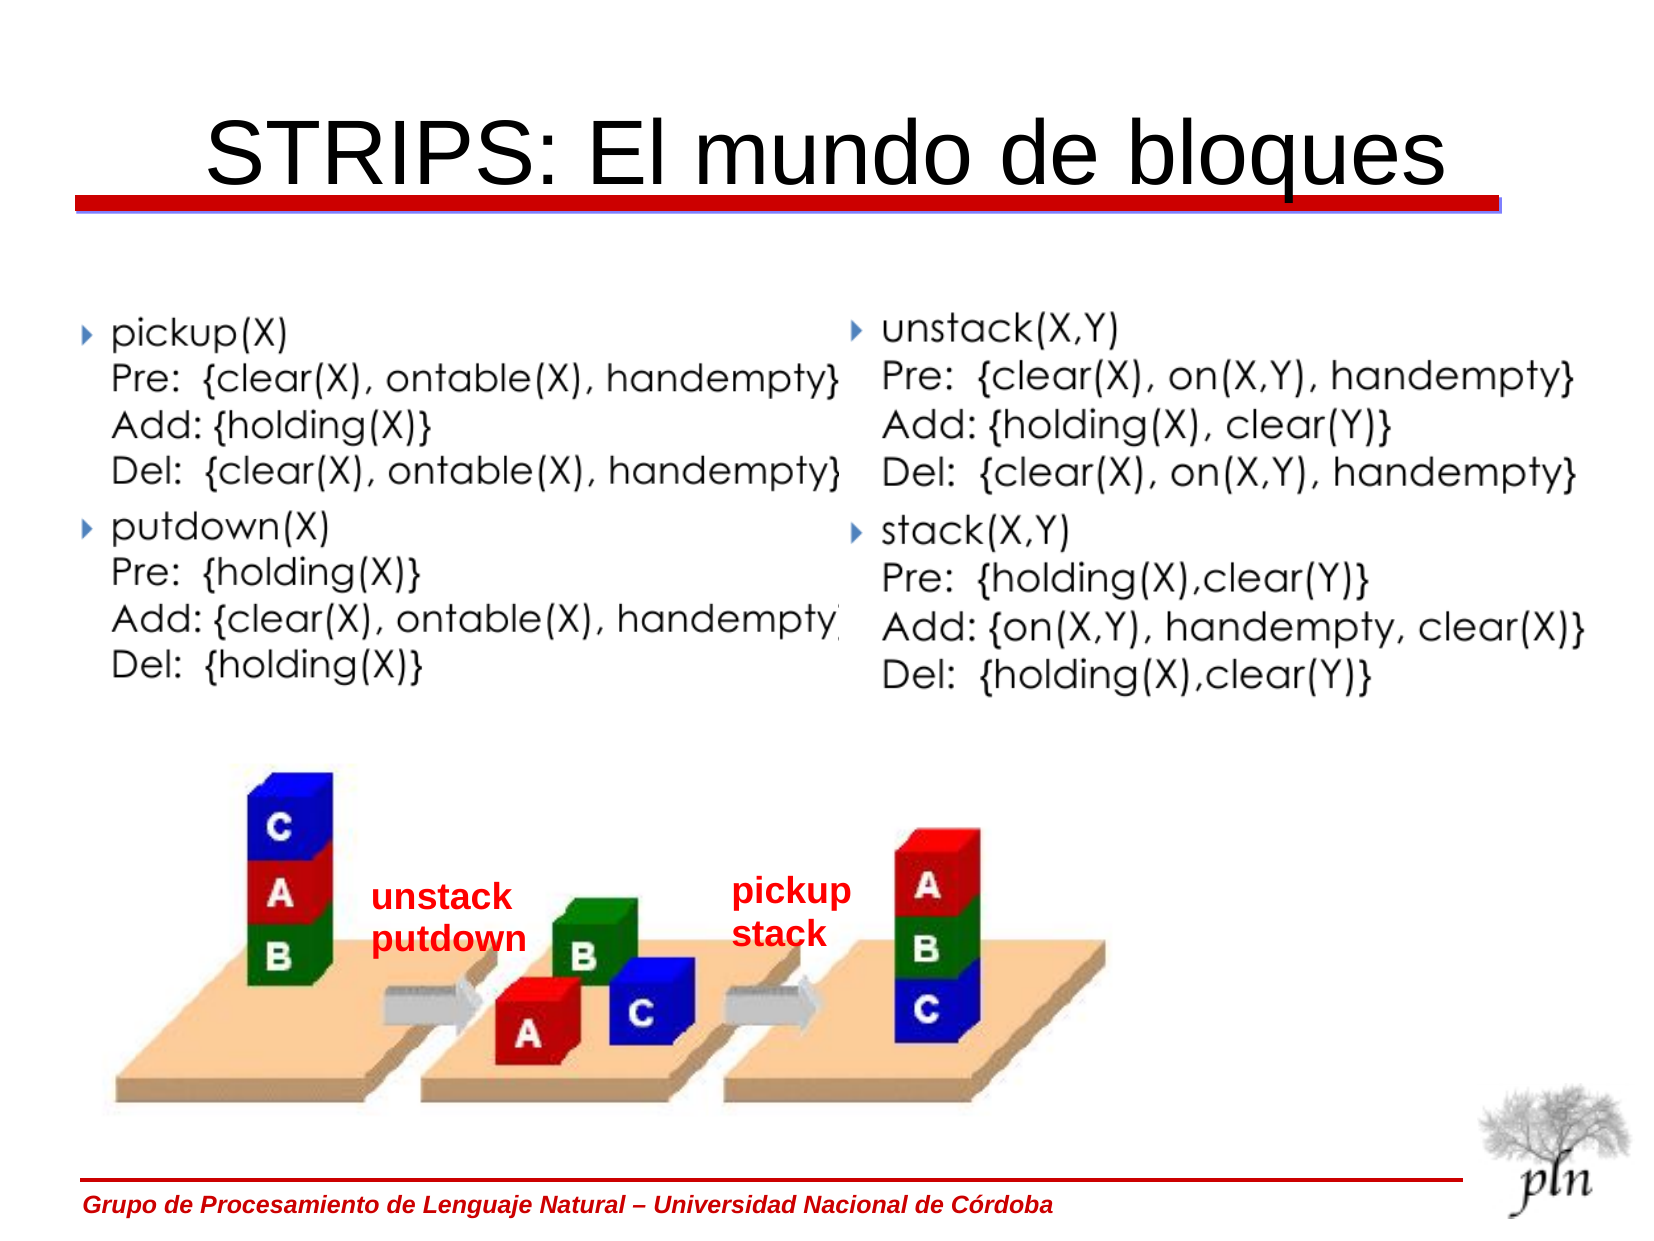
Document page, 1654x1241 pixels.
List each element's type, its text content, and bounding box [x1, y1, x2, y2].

picture [79, 749, 1128, 1126]
title STRIPS: El mundo de bloques [82, 56, 1571, 250]
picture [1477, 1083, 1635, 1219]
text_box pickup stack [716, 862, 910, 962]
text_box unstack putdown [356, 868, 550, 968]
picture [69, 304, 1605, 712]
